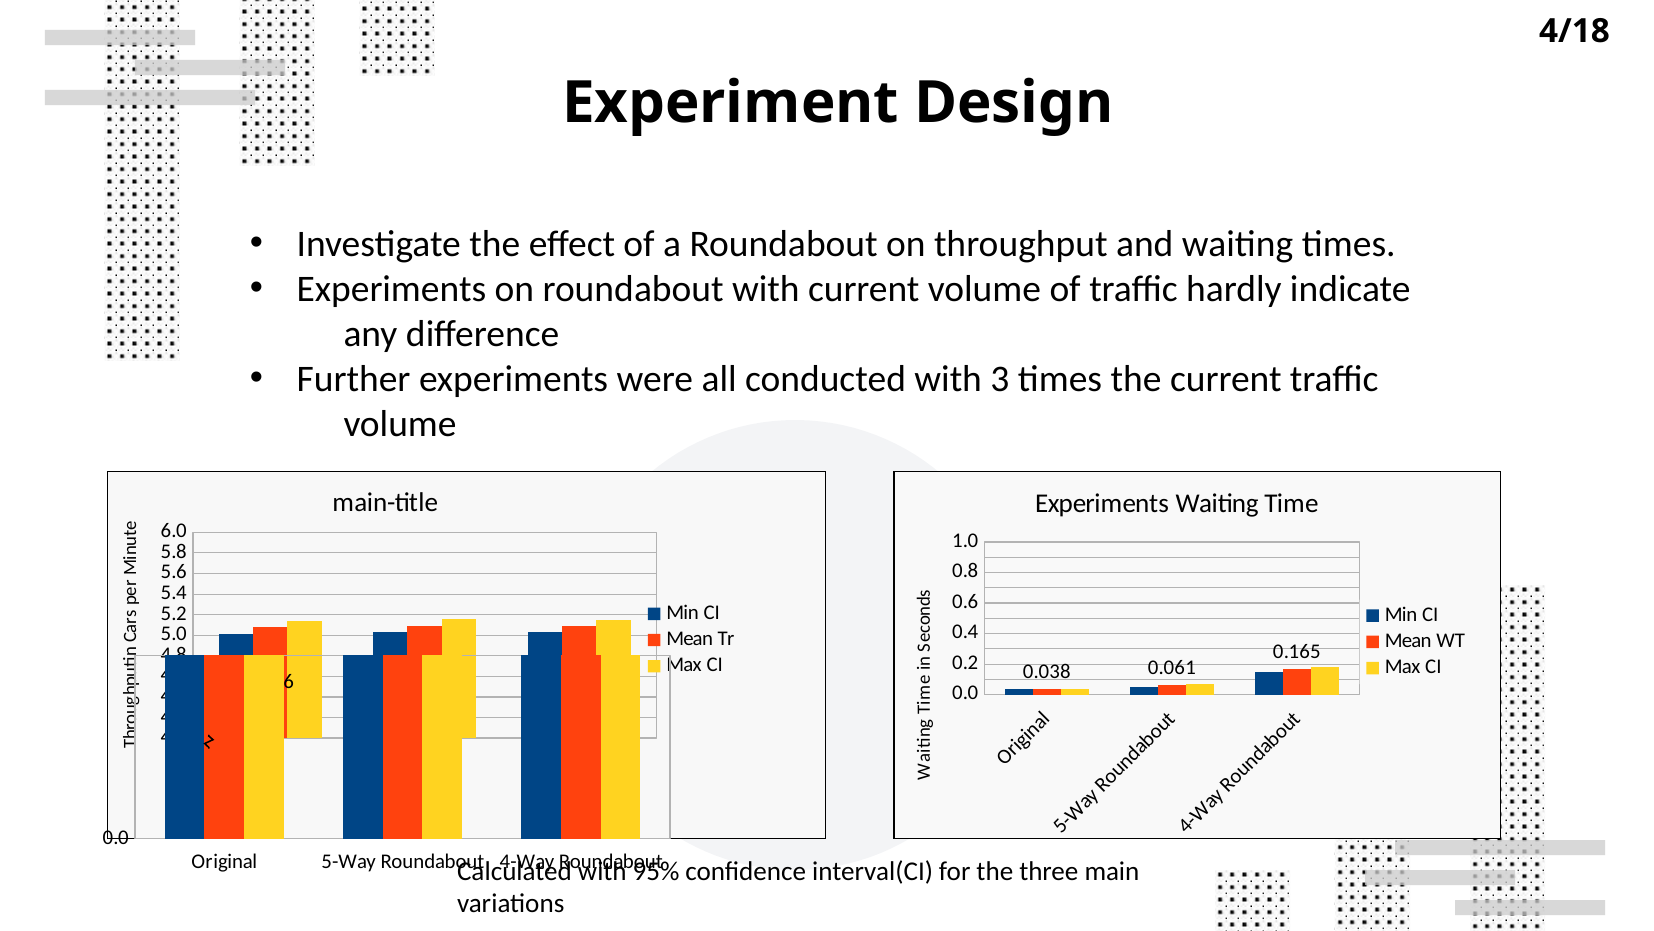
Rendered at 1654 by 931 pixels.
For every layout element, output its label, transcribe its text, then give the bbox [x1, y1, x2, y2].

chart [90, 471, 827, 879]
text_box Calculated with 95% confidence interval(CI) for the three main variations [442, 845, 1210, 927]
text_box Investigate the effect of a Roundabout on throughput and waiting times. Experiments on roundabout with current volume of traffic hardly indicate any difference Further experiments were all conducted with 3 times the current traffic volume [234, 211, 1437, 454]
text_box 4/18 [1524, 0, 1654, 57]
text_box Experiment Design [547, 56, 1160, 143]
chart [893, 471, 1501, 839]
